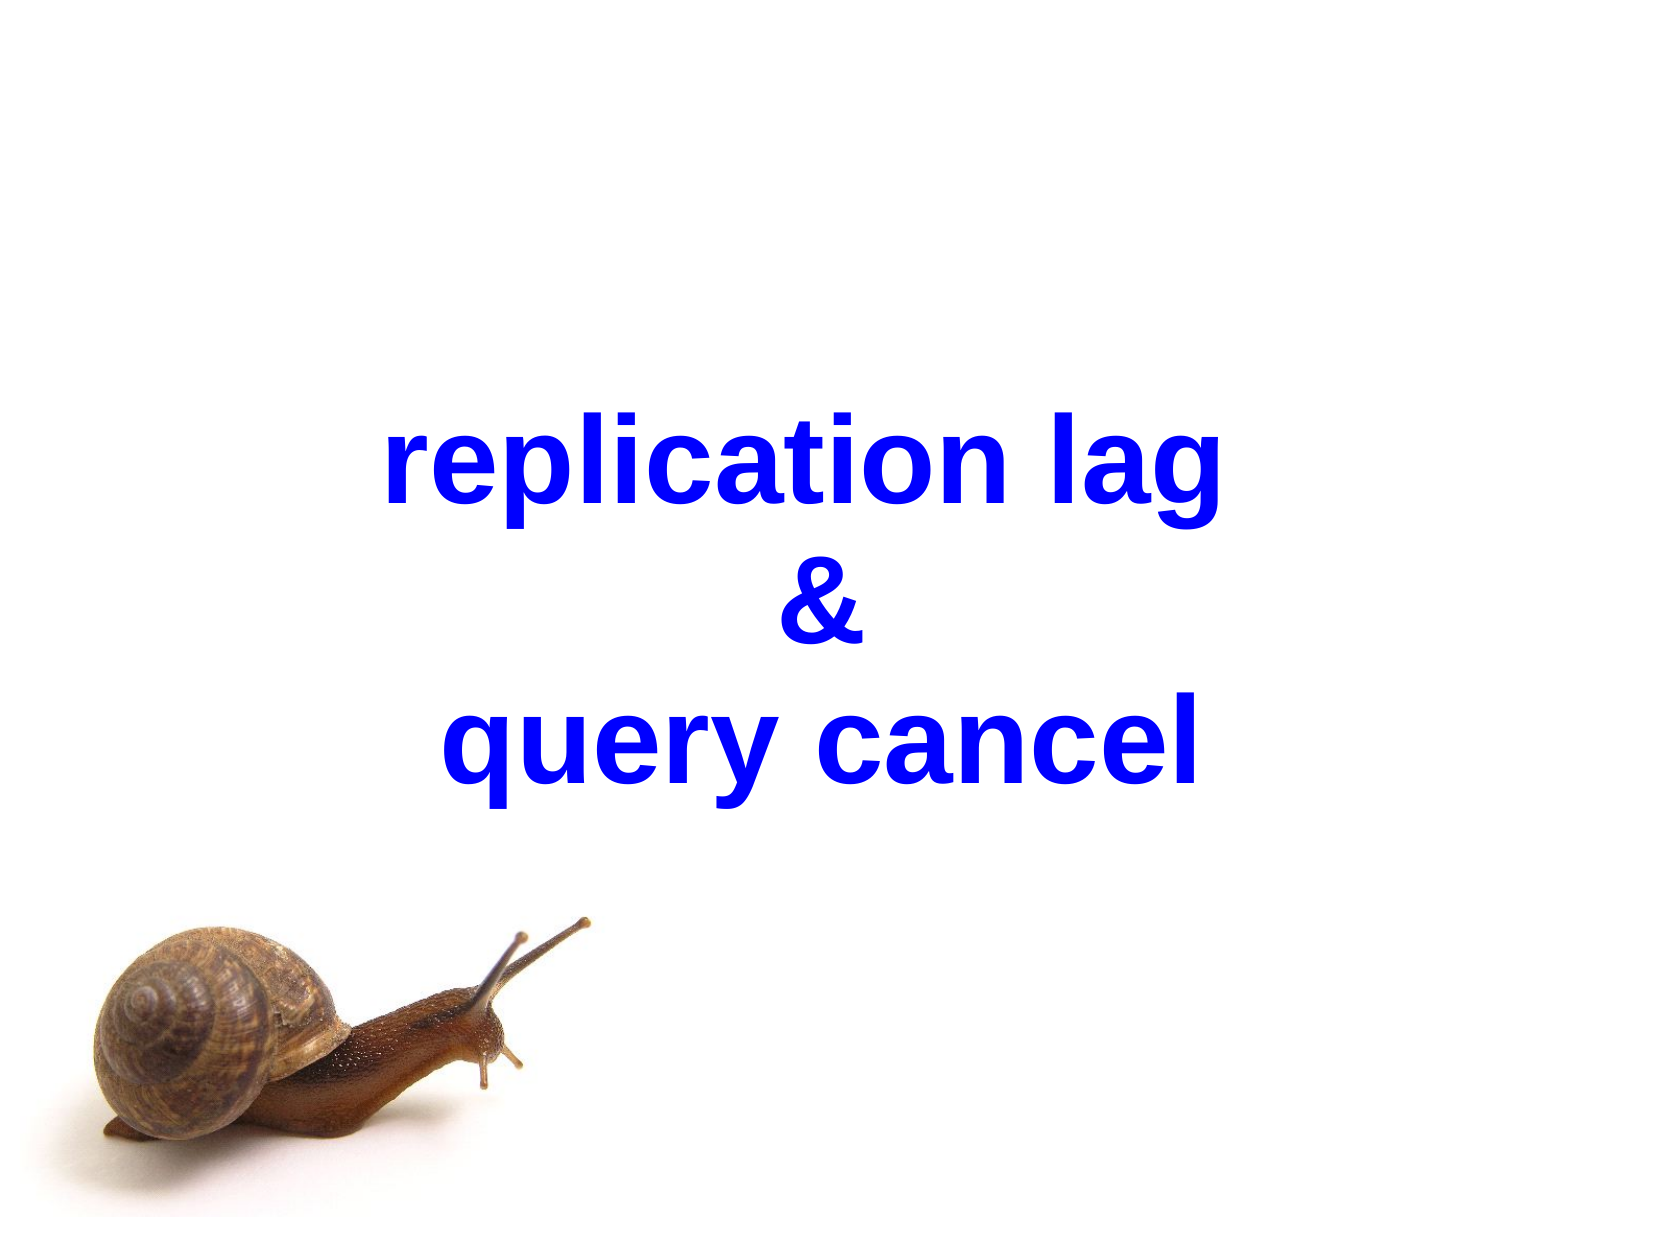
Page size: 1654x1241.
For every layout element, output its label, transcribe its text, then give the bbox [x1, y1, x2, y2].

title replication lag & query cancel [77, 390, 1566, 810]
picture [20, 749, 646, 1217]
